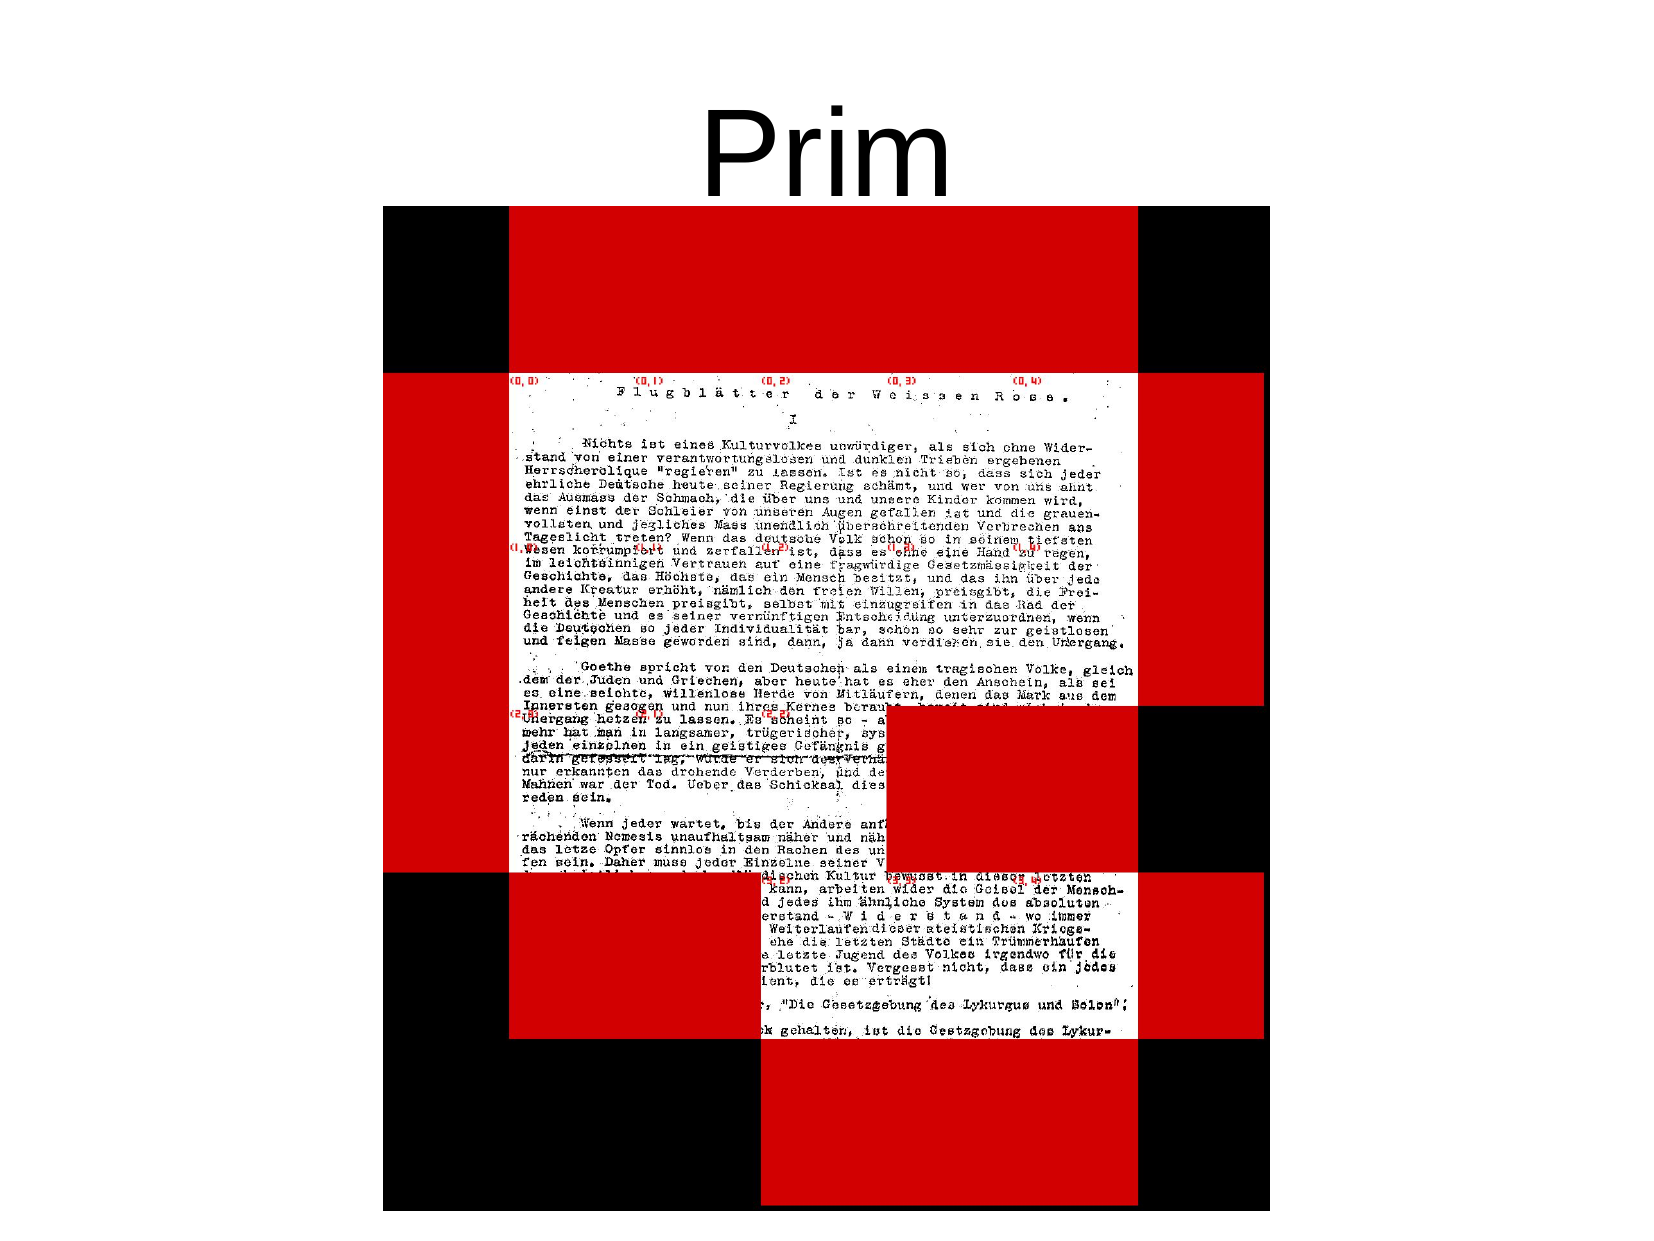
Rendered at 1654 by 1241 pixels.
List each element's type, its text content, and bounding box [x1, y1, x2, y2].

picture [383, 206, 1270, 1211]
title Prim [82, 49, 1571, 257]
